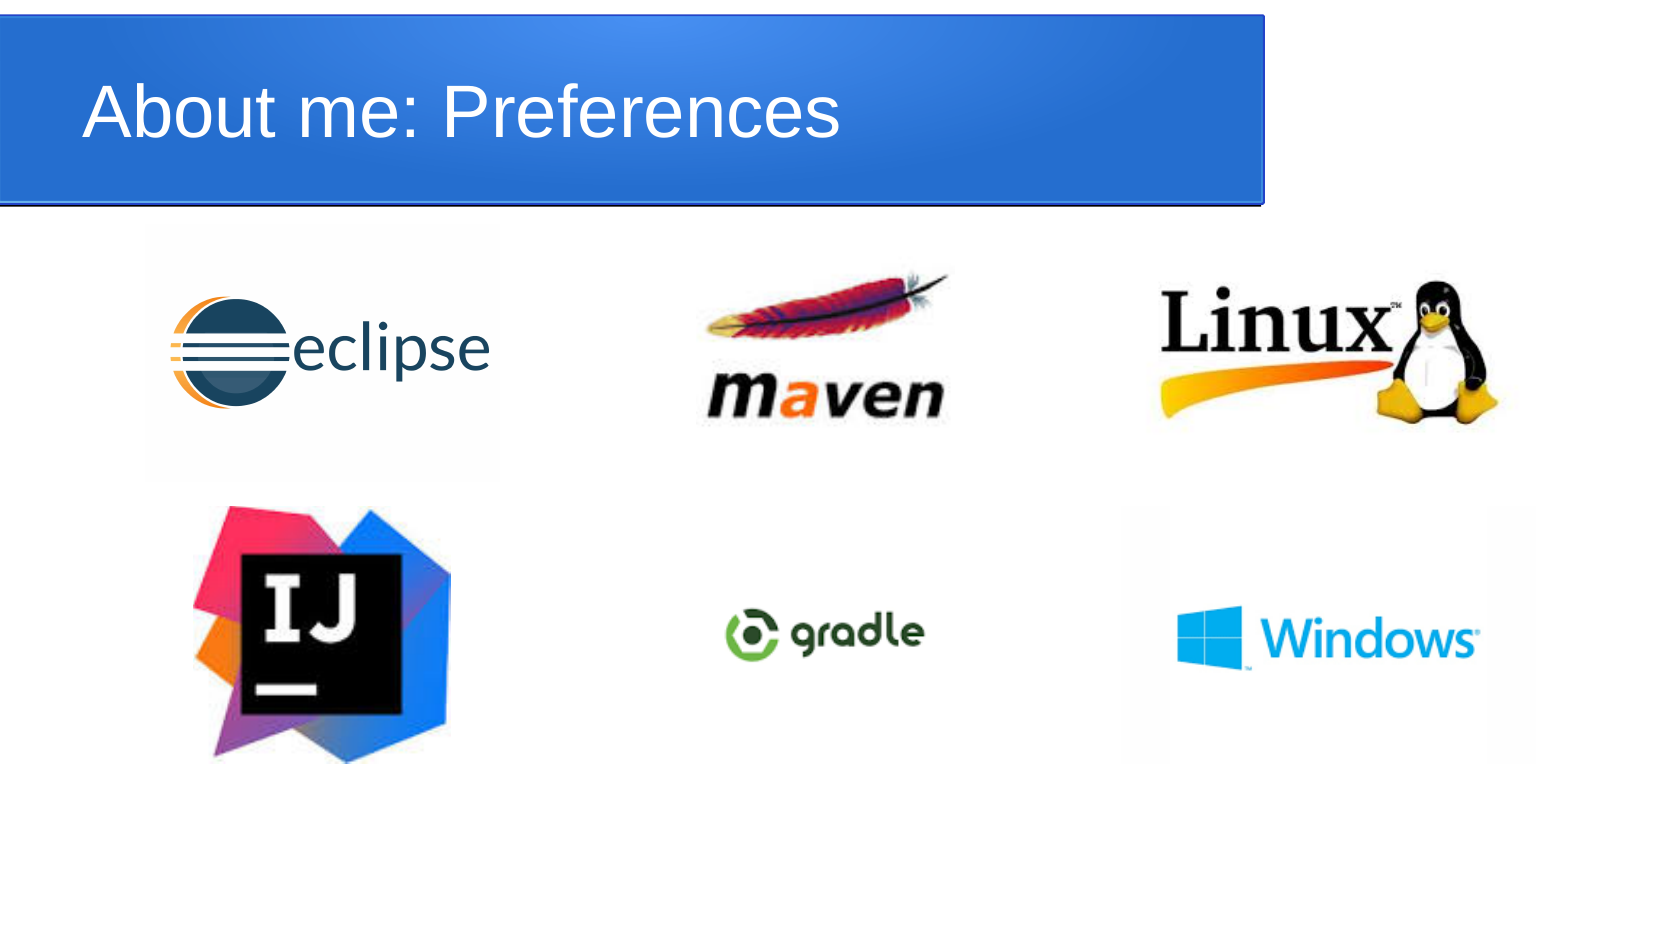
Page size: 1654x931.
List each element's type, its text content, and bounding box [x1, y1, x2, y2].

picture [696, 224, 955, 482]
picture [1124, 224, 1534, 482]
picture [193, 506, 451, 764]
picture [1121, 506, 1536, 764]
picture [696, 506, 955, 764]
title About me: Preferences [82, 35, 1235, 189]
picture [145, 224, 500, 482]
